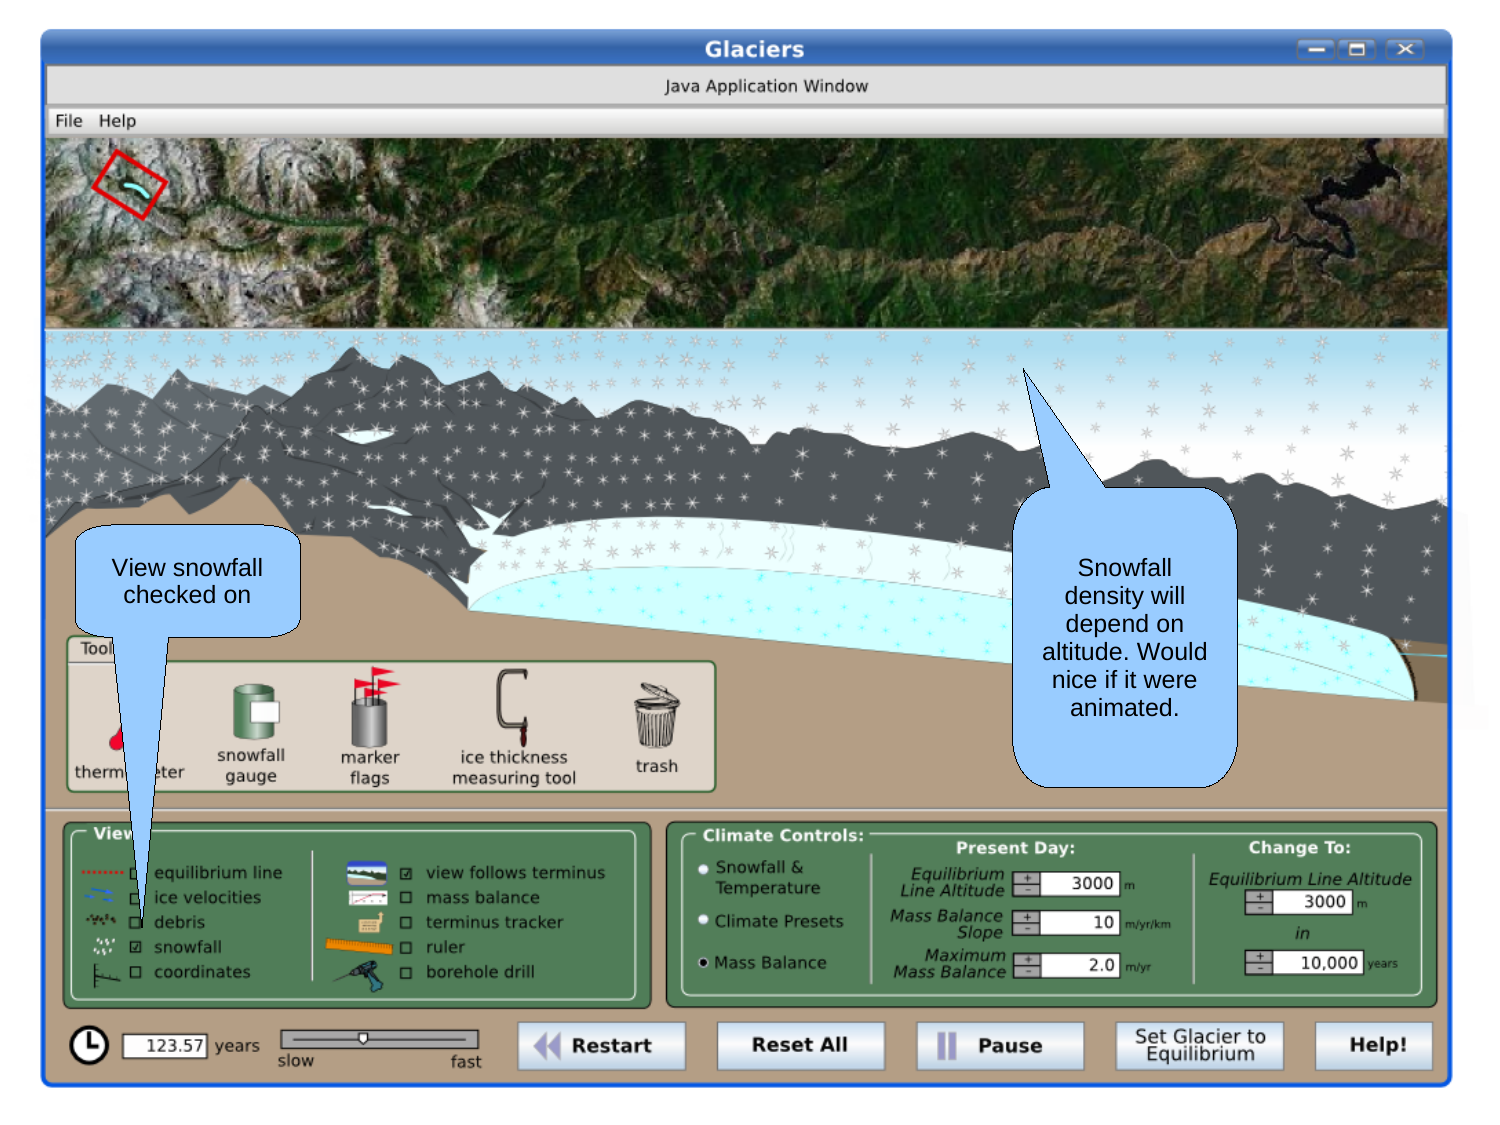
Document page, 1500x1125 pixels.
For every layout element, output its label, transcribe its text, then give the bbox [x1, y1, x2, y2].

text_box View snowfall checked on [75, 524, 301, 928]
picture [6, 0, 1500, 1125]
text_box Snowfall density will depend on altitude. Would nice if it were animated. [1012, 368, 1238, 788]
